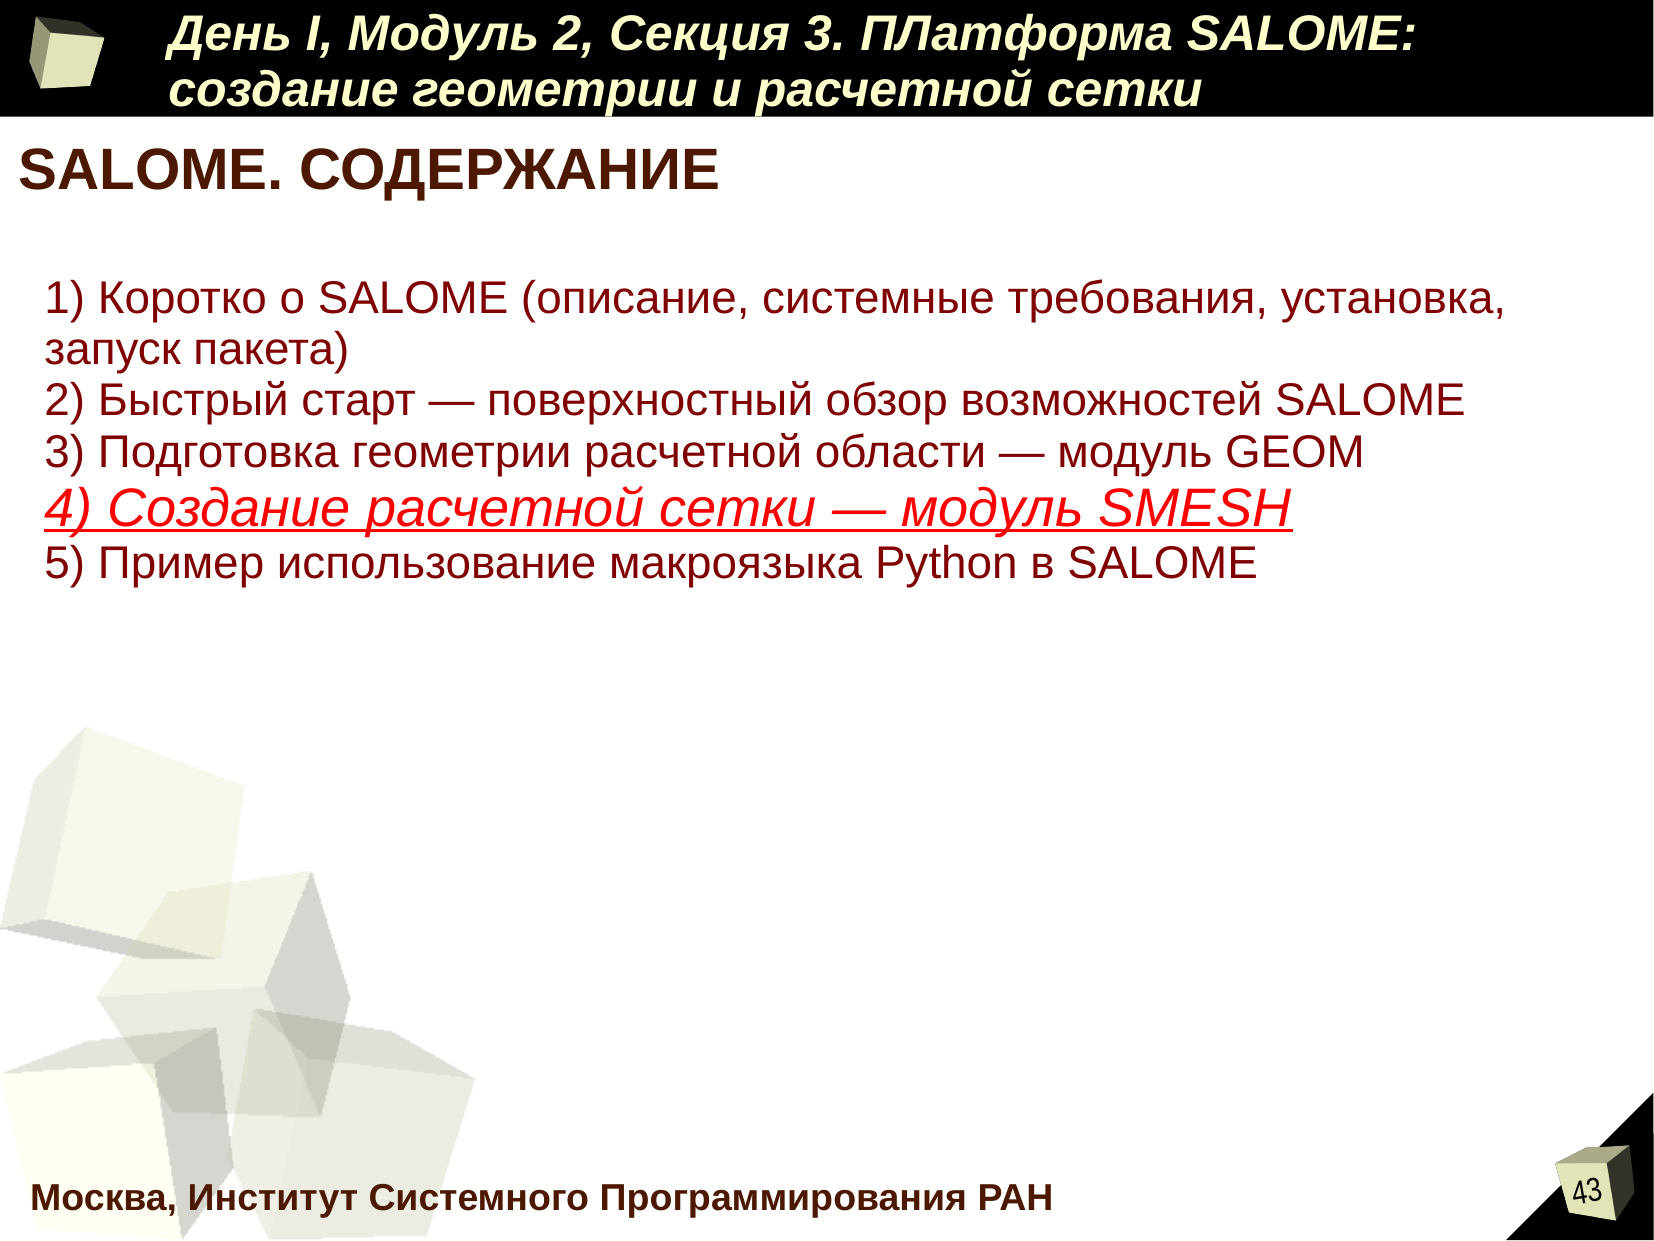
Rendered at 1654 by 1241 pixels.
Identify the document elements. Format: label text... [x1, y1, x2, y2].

text_box SALOME. СОДЕРЖАНИЕ [4, 129, 1654, 210]
text_box 1) Коротко о SALOME (описание, системные требования, установка, запуск пакета) 2) Быстрый старт — поверхностный обзор возможностей SALOME 3) Подготовка геометрии расчетной области — модуль GEOM 4) Создание расчетной сетки — модуль SMESH 5) Пример использование макроязыка Python в SALOME [29, 264, 1625, 597]
picture [464, 1193, 472, 1198]
picture [0, 726, 477, 1241]
